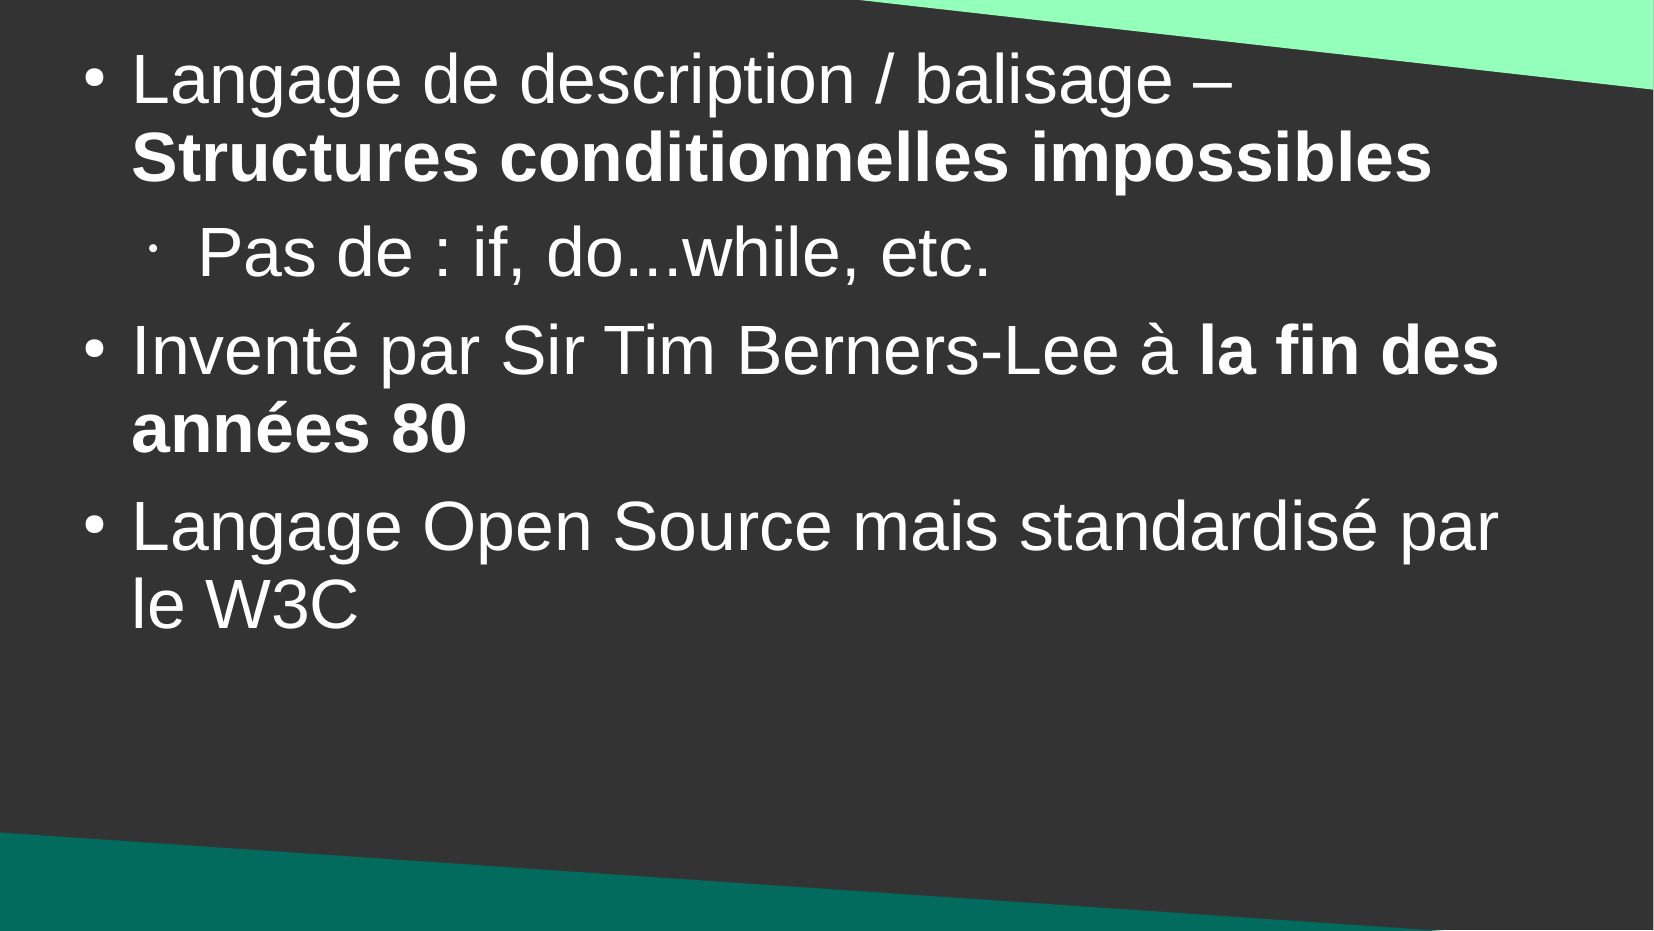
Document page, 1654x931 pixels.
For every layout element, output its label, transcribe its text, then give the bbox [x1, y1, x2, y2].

text_box [859, 0, 1654, 90]
list Langage de description / balisage – Structures conditionnelles impossibles Pas de : if, do...while, etc. Inventé par Sir Tim Berners-Lee à la fin des années 80 Langage Open Source mais standardisé par le W3C [65, 40, 1554, 647]
